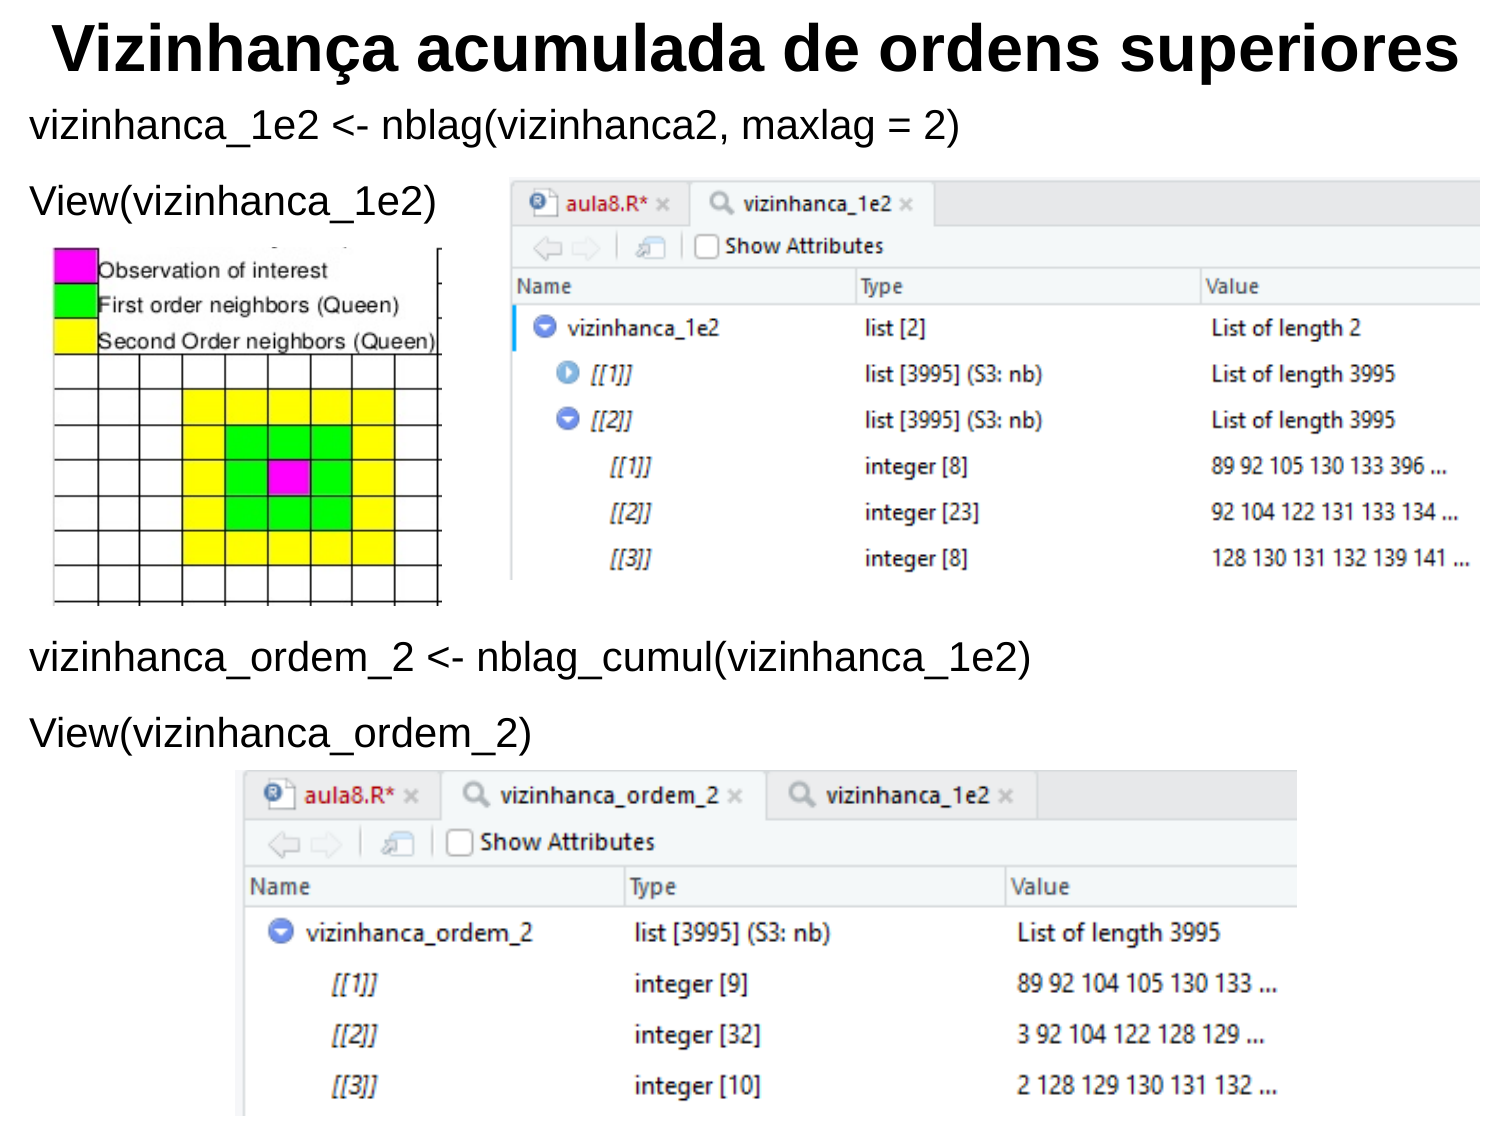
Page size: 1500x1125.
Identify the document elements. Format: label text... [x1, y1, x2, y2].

list vizinhanca_1e2 <- nblag(vizinhanca2, maxlag = 2) View(vizinhanca_1e2) vizinhanca_ordem_2 <- nblag_cumul(vizinhanca_1e2) View(vizinhanca_ordem_2) [29, 101, 1455, 816]
picture [235, 770, 1297, 1116]
picture [43, 247, 442, 606]
picture [509, 177, 1480, 580]
title Vizinhança acumulada de ordens superiores [27, 4, 1486, 91]
